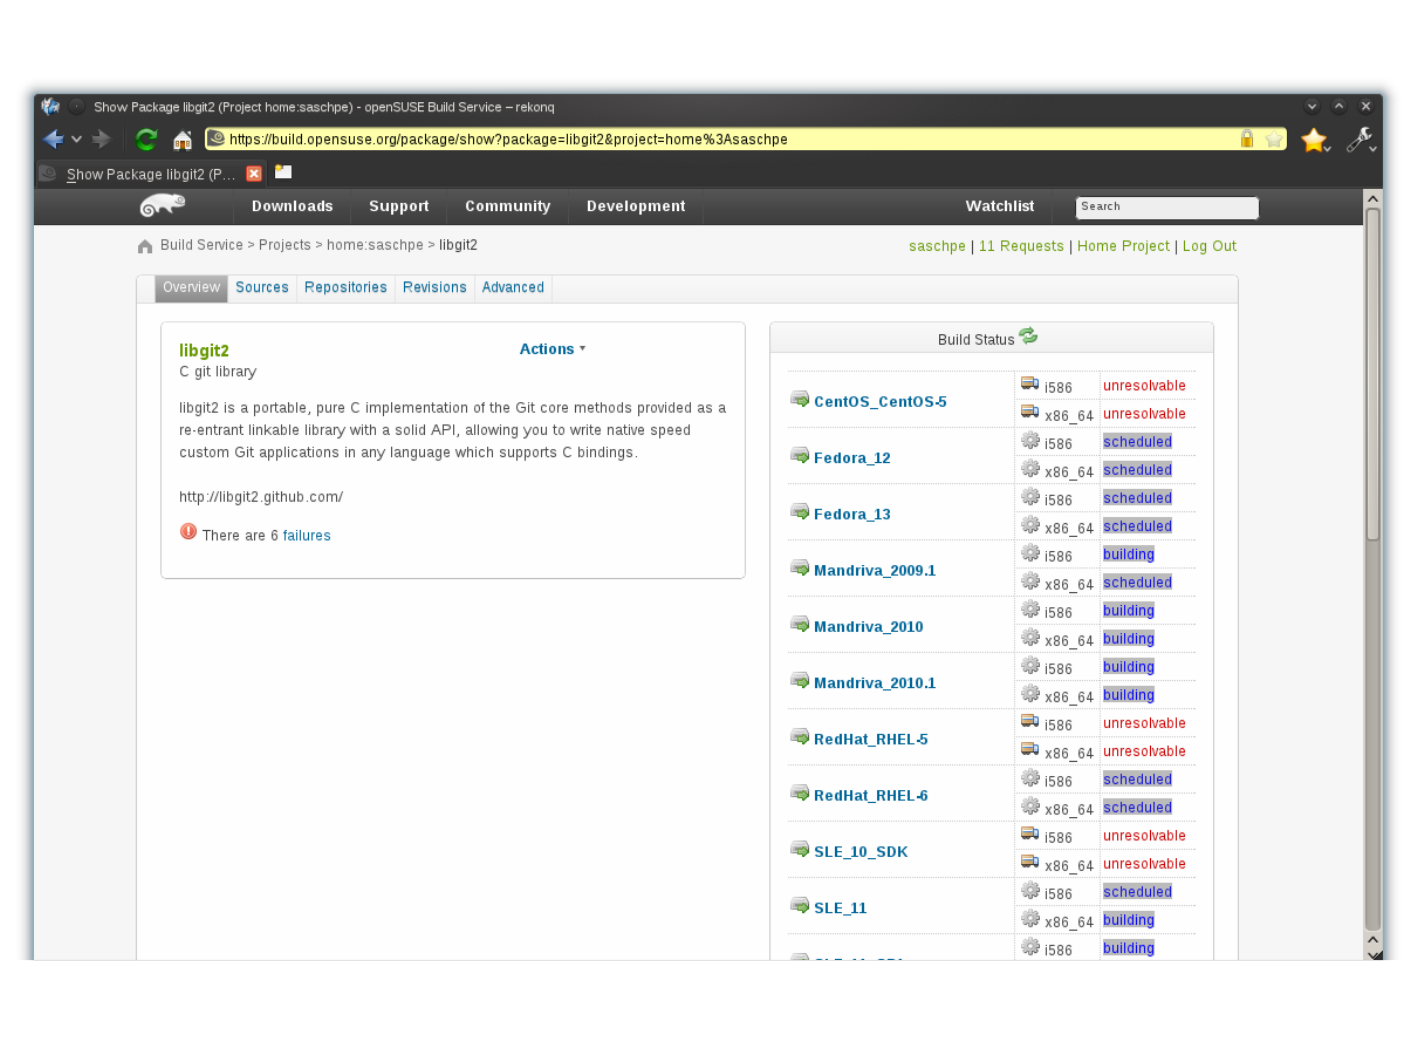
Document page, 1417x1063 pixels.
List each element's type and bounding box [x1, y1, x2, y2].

picture [0, 60, 1417, 1000]
